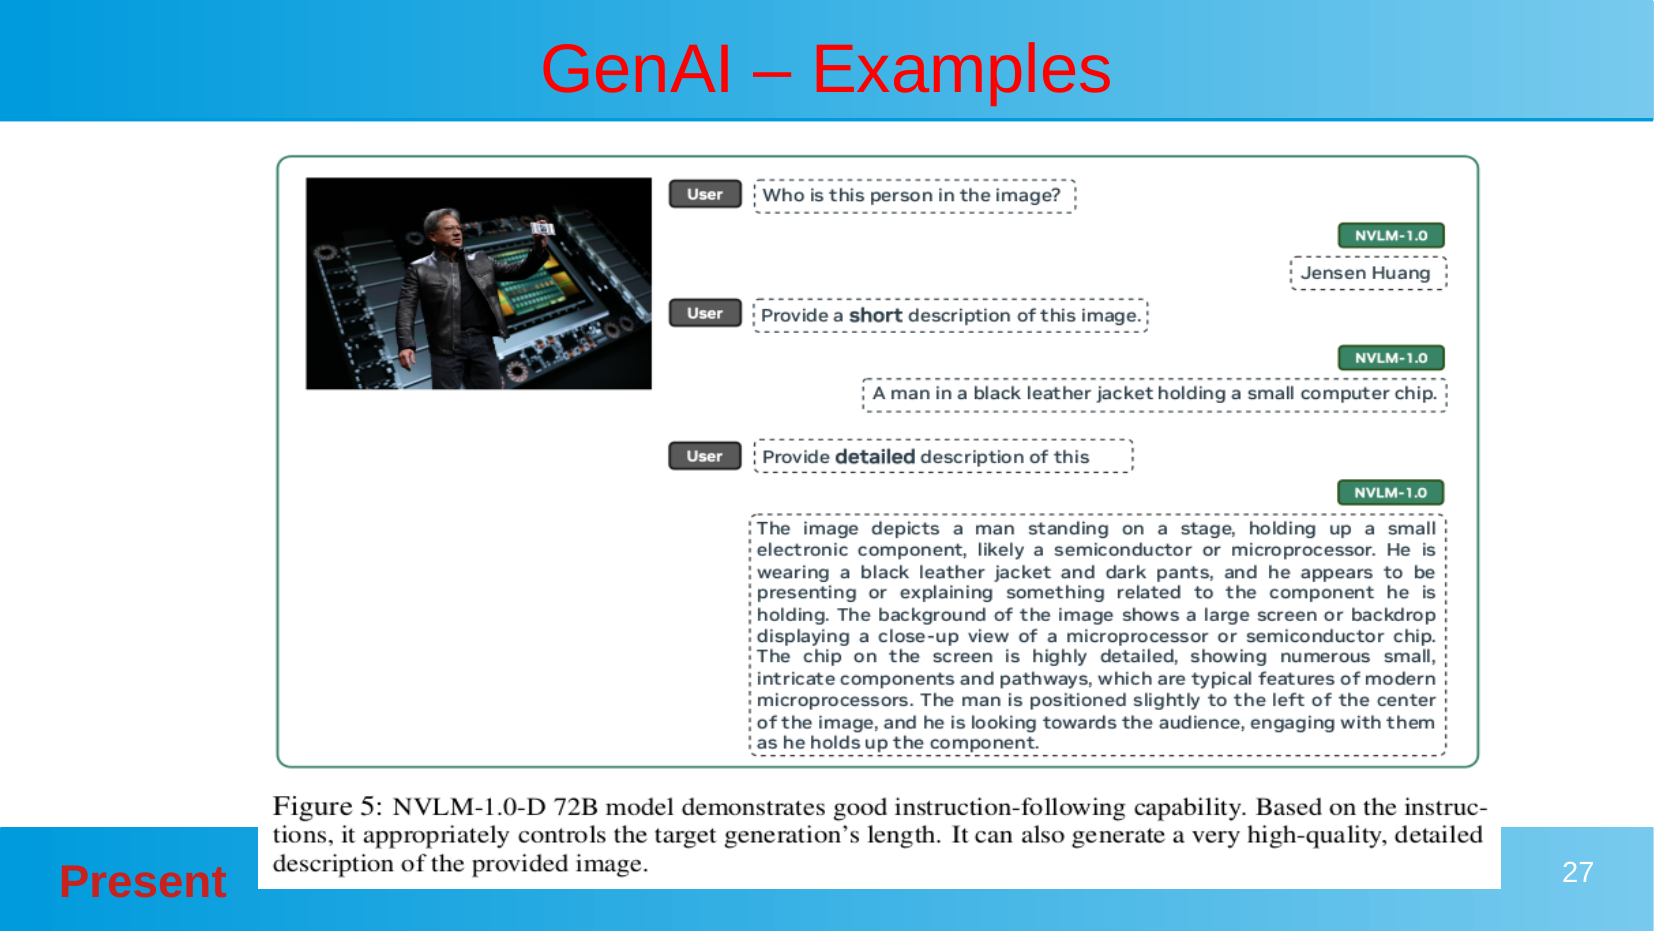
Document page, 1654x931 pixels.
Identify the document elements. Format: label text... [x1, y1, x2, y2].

picture [258, 145, 1501, 889]
title GenAI – Examples [59, 29, 1595, 108]
